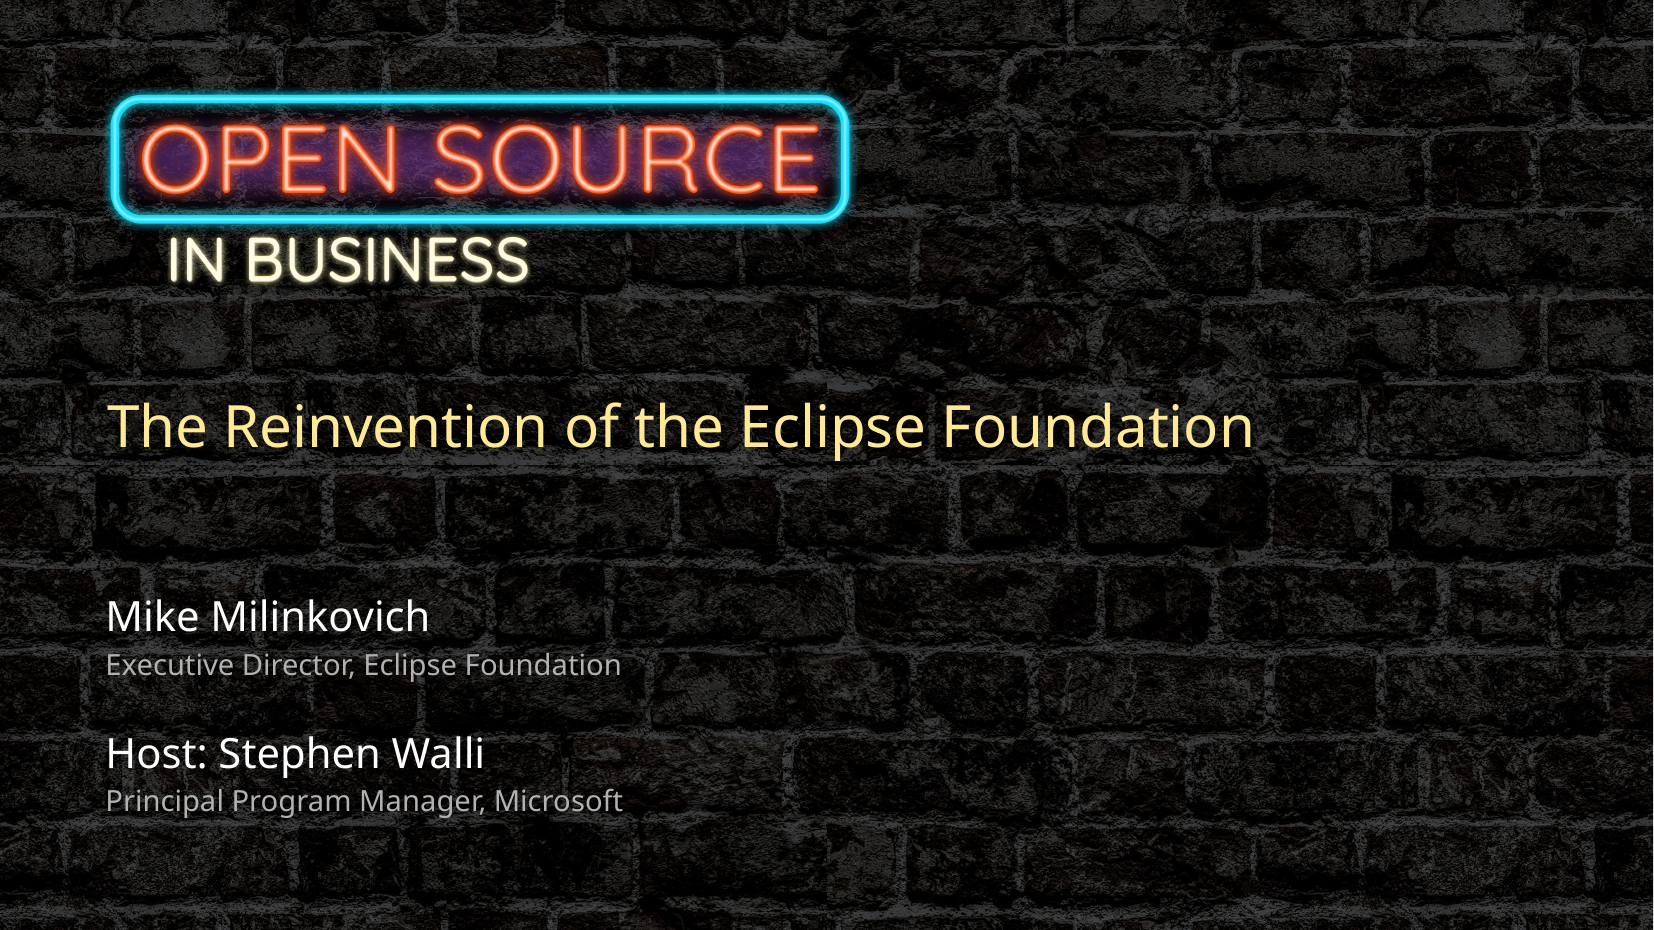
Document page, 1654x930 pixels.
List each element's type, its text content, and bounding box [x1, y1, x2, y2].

title The Reinvention of the Eclipse Foundation [107, 385, 1546, 545]
picture [0, 0, 1654, 930]
text_box Mike Milinkovich Executive Director, Eclipse Foundation Host: Stephen Walli Principal Program Manager, Microsoft [105, 587, 1542, 892]
